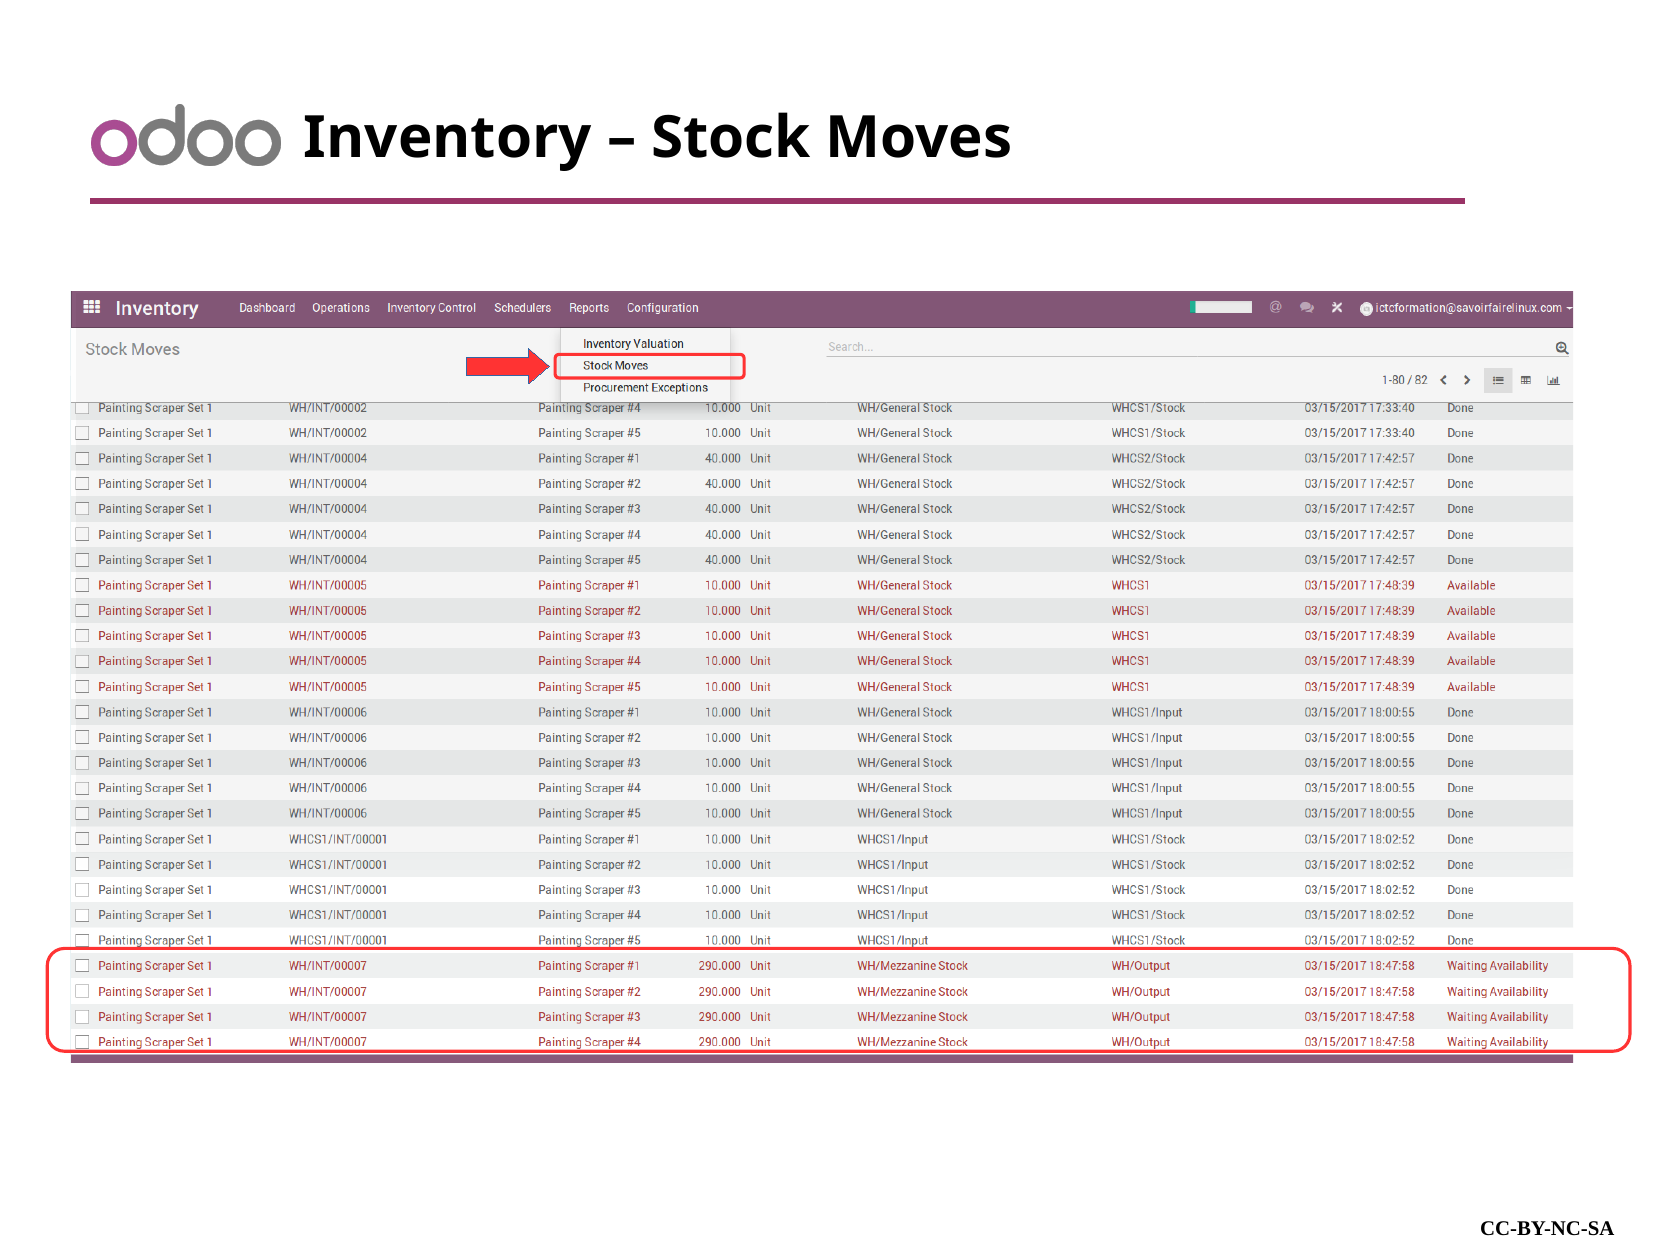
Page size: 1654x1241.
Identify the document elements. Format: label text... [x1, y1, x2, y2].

picture [70, 1052, 1574, 1063]
picture [70, 291, 1574, 948]
text_box [47, 948, 1630, 1052]
title Inventory – Stock Moves [303, 31, 1567, 239]
picture [91, 104, 281, 166]
text_box [555, 354, 745, 379]
text_box [466, 348, 550, 384]
